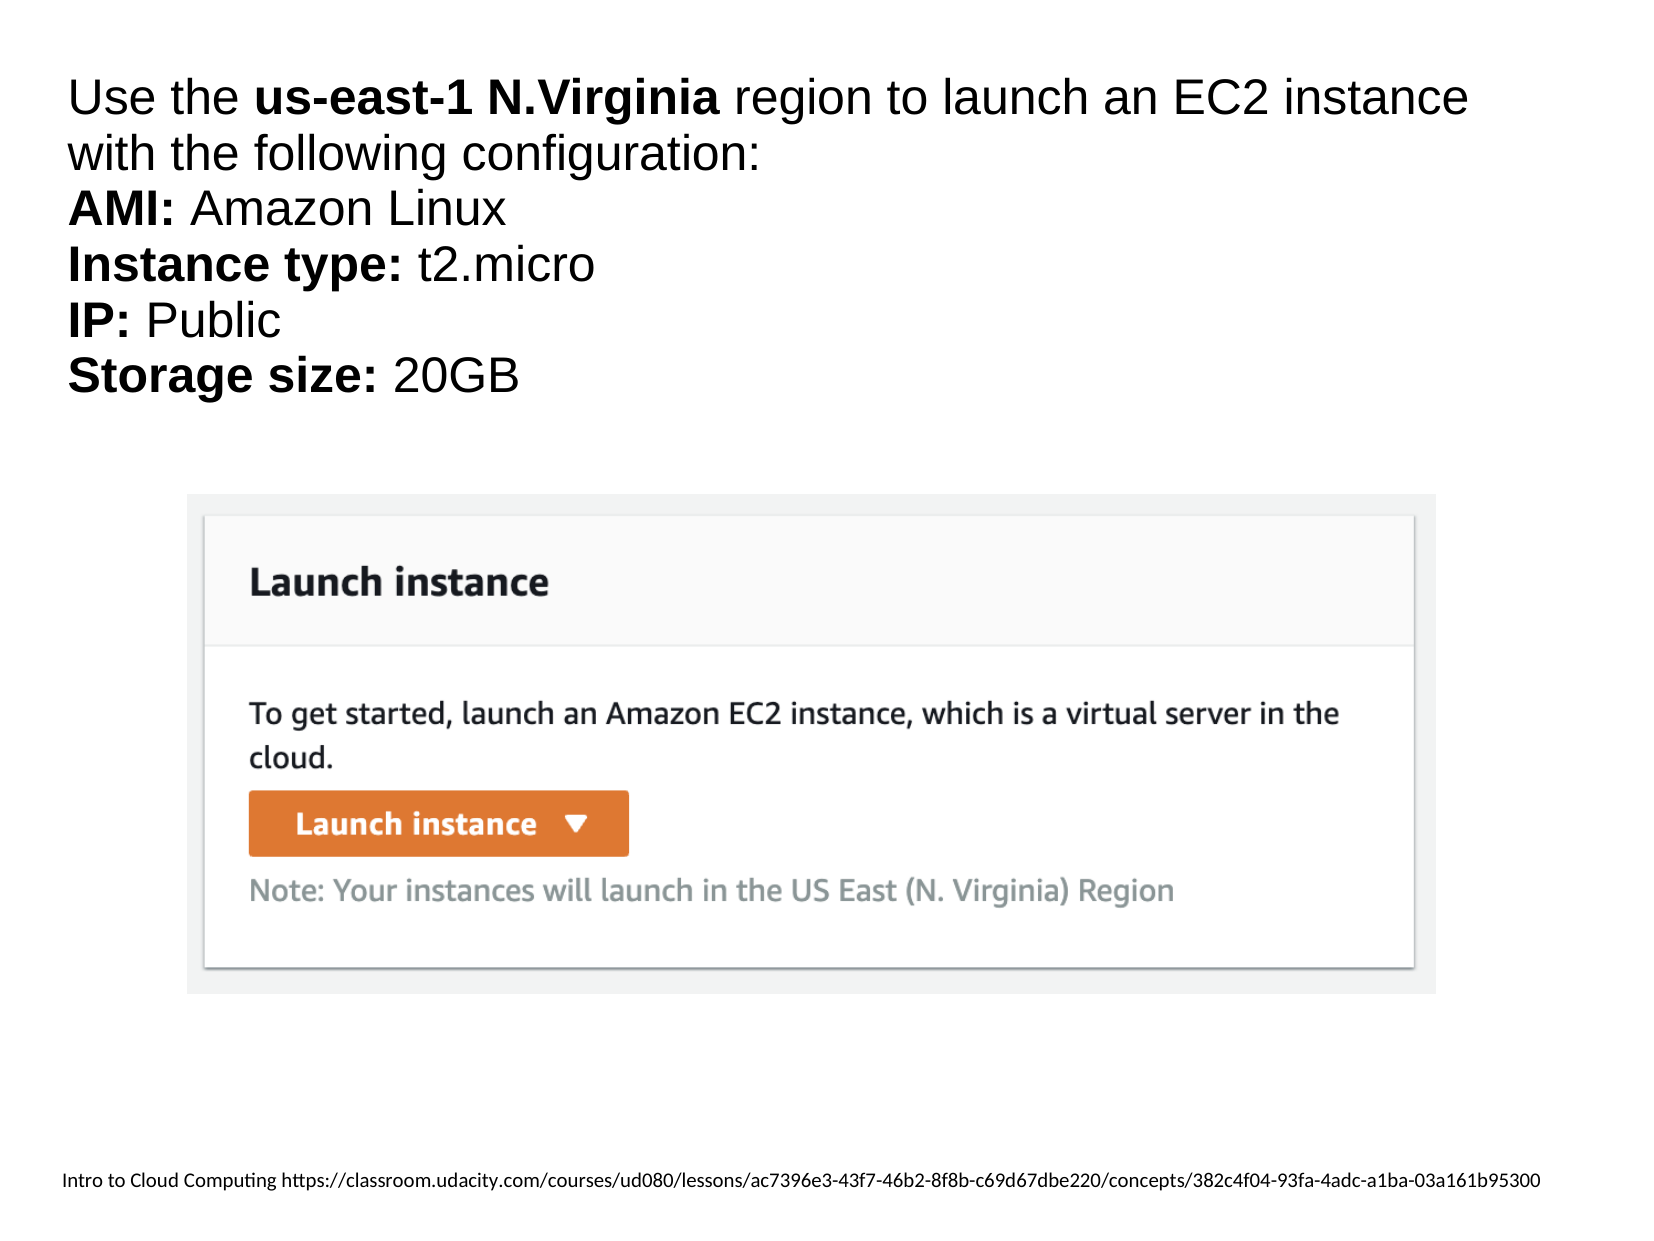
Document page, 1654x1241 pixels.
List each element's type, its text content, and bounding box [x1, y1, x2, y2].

text_box Intro to Cloud Computing https://classroom.udacity.com/courses/ud080/lessons/ac7396e3-43f7-46b2-8f8b-c69d67dbe220/concepts/382c4f04-93fa-4adc-a1ba-03a161b95300 [47, 1164, 1620, 1241]
picture [187, 494, 1436, 994]
list Use the us-east-1 N.Virginia region to launch an EC2 instance with the following configuration: AMI: Amazon Linux Instance type: t2.micro IP: Public Storage size: 20GB [67, 68, 1556, 471]
